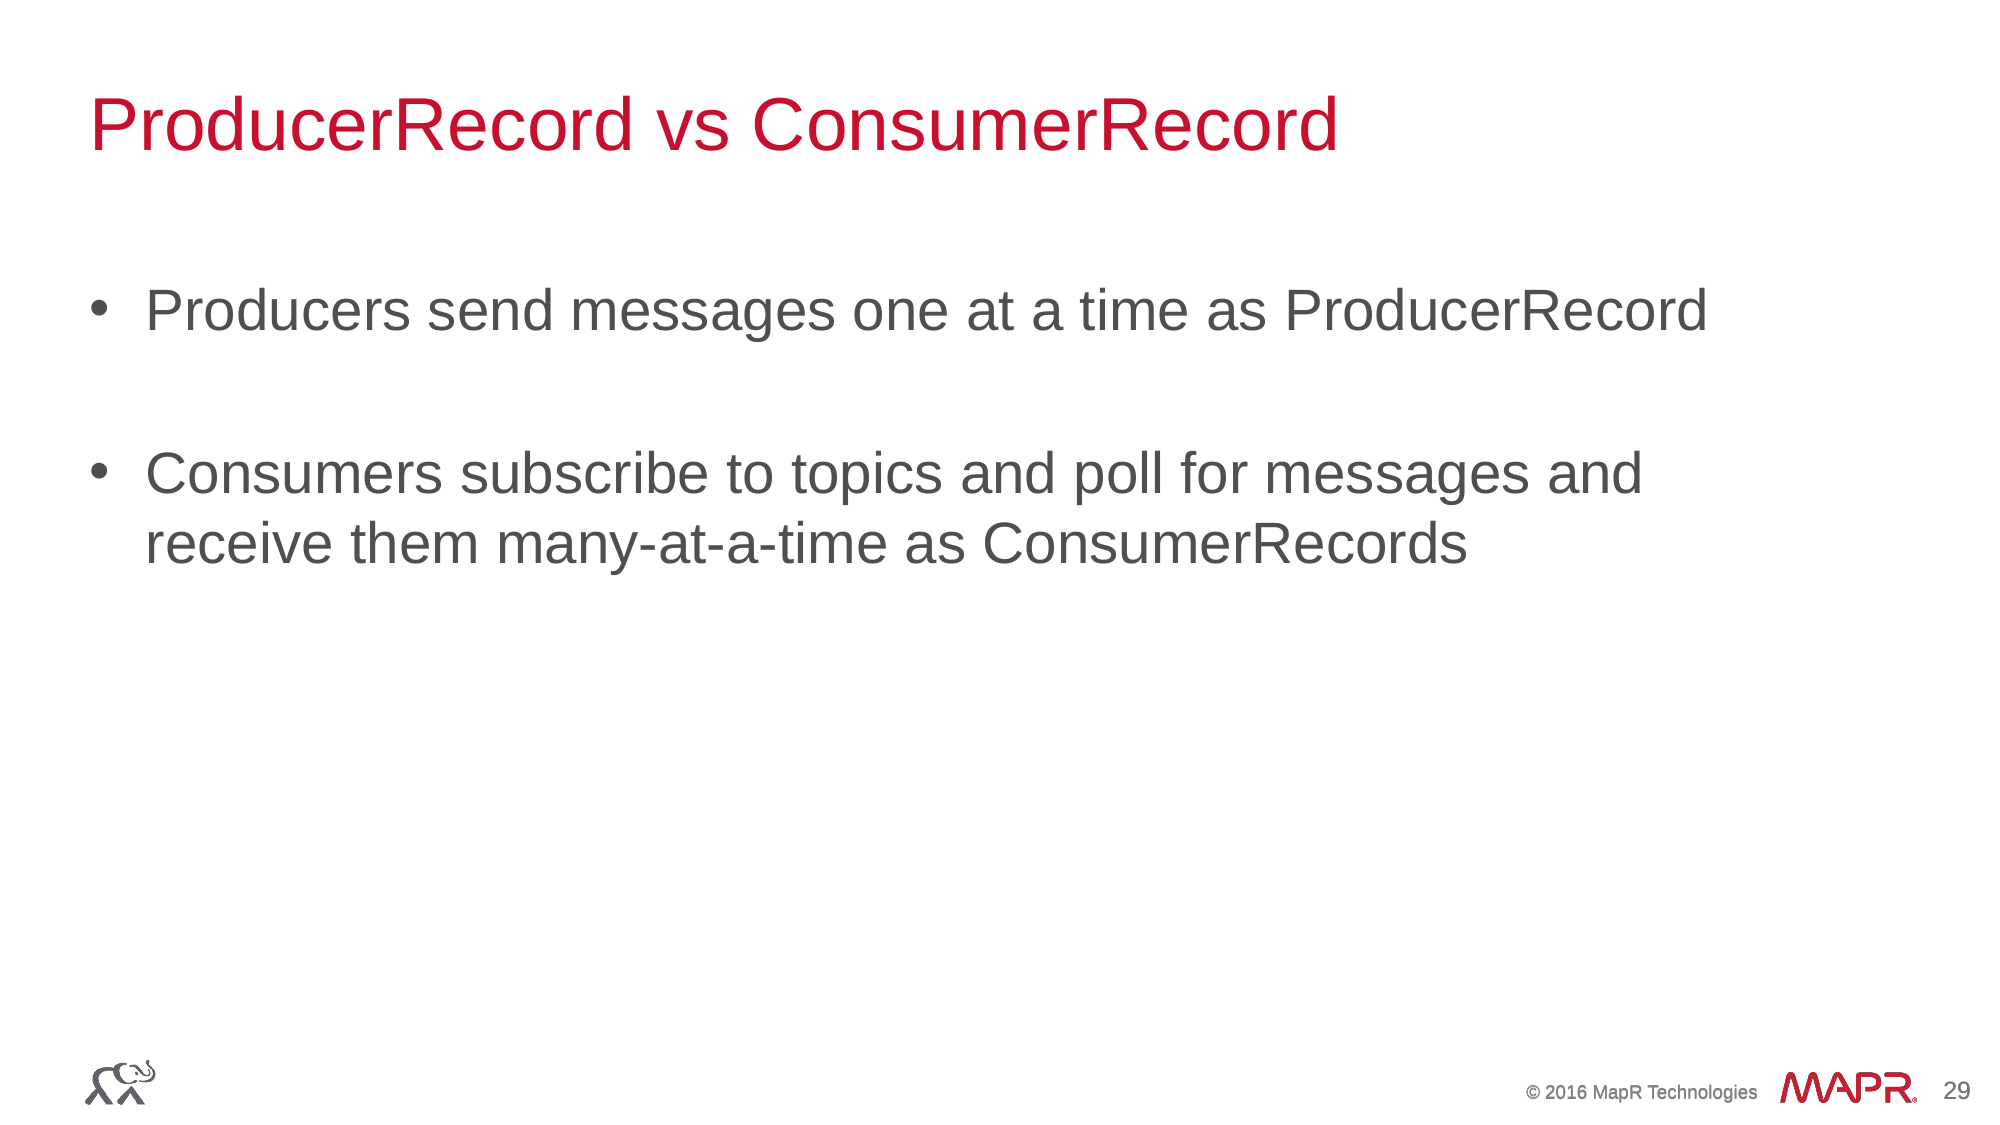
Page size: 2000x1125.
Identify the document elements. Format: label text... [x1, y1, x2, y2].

title ProducerRecord vs ConsumerRecord [69, 45, 1869, 197]
list Producers send messages one at a time as ProducerRecord Consumers subscribe to topics and poll for messages and receive them many-at-a-time as ConsumerRecords [69, 262, 1869, 1005]
picture [75, 1038, 167, 1125]
